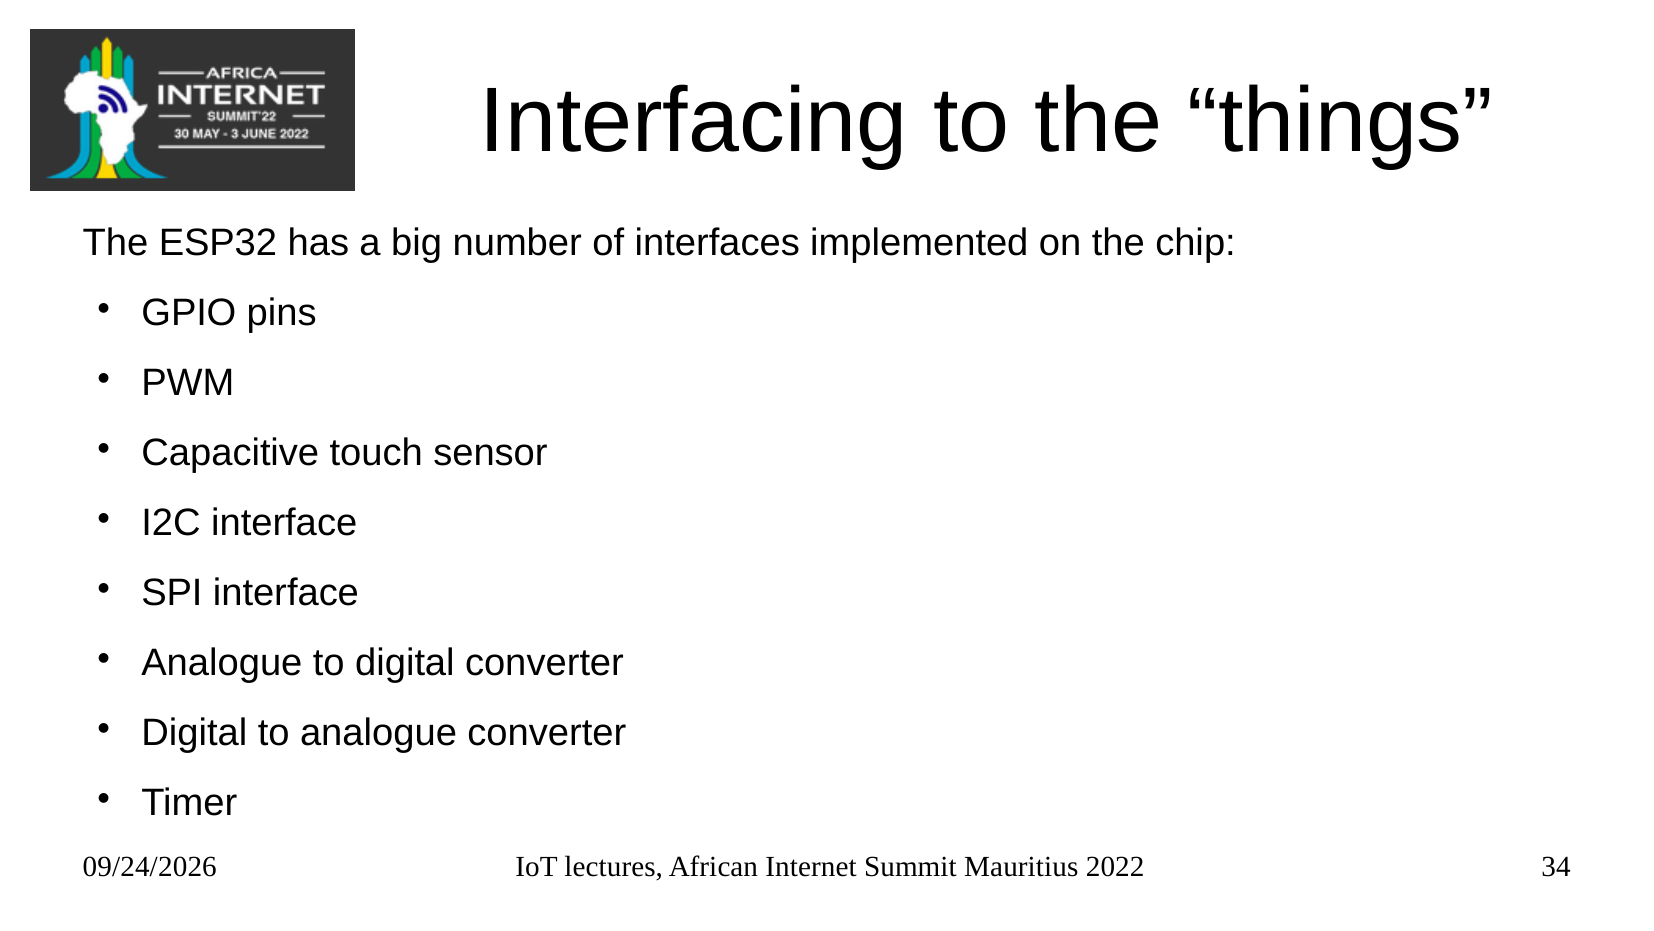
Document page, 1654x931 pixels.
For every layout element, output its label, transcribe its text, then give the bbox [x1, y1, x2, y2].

list The ESP32 has a big number of interfaces implemented on the chip: GPIO pins PWM Capacitive touch sensor I2C interface SPI interface Analogue to digital converter Digital to analogue converter Timer [82, 217, 1571, 827]
title Interfacing to the “things” [403, 37, 1571, 193]
picture [30, 29, 355, 191]
